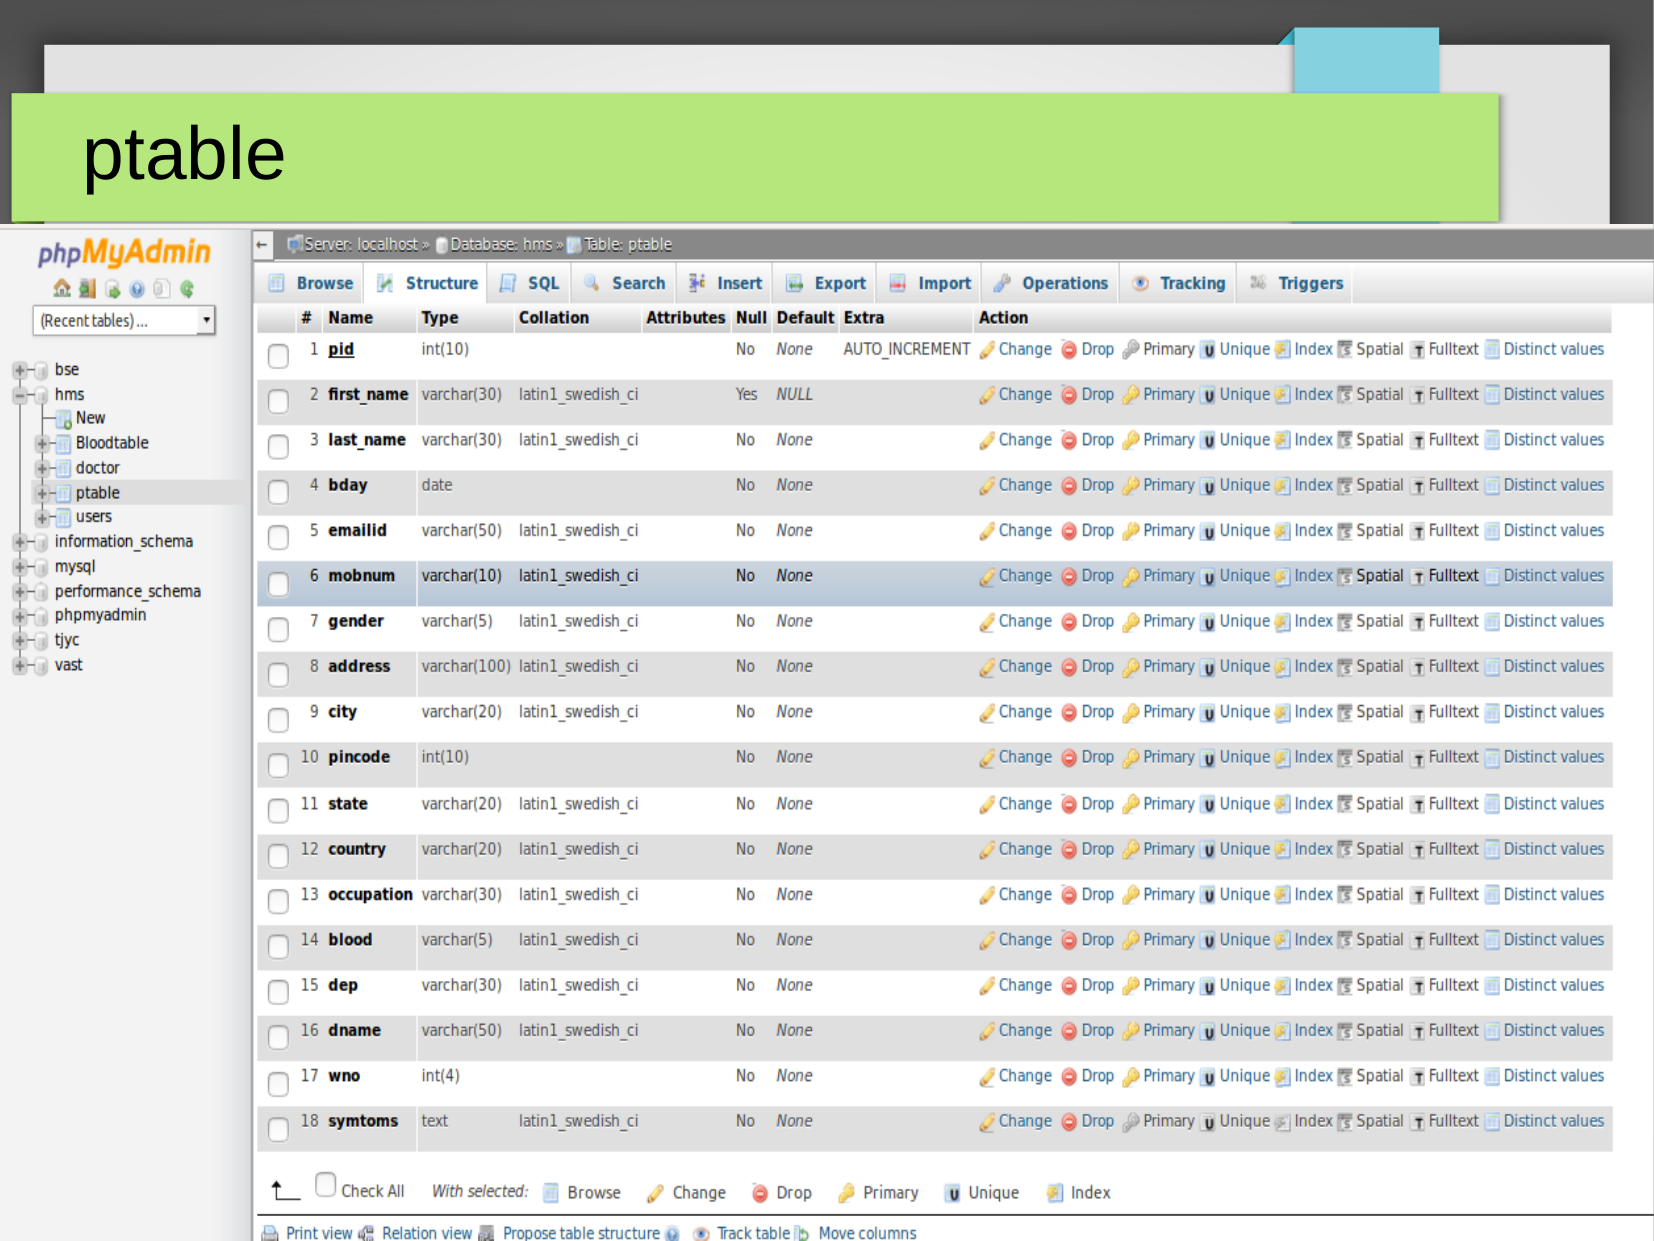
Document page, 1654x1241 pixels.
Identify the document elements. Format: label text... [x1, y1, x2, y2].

picture [0, 0, 1654, 1241]
title ptable [82, 94, 1264, 213]
